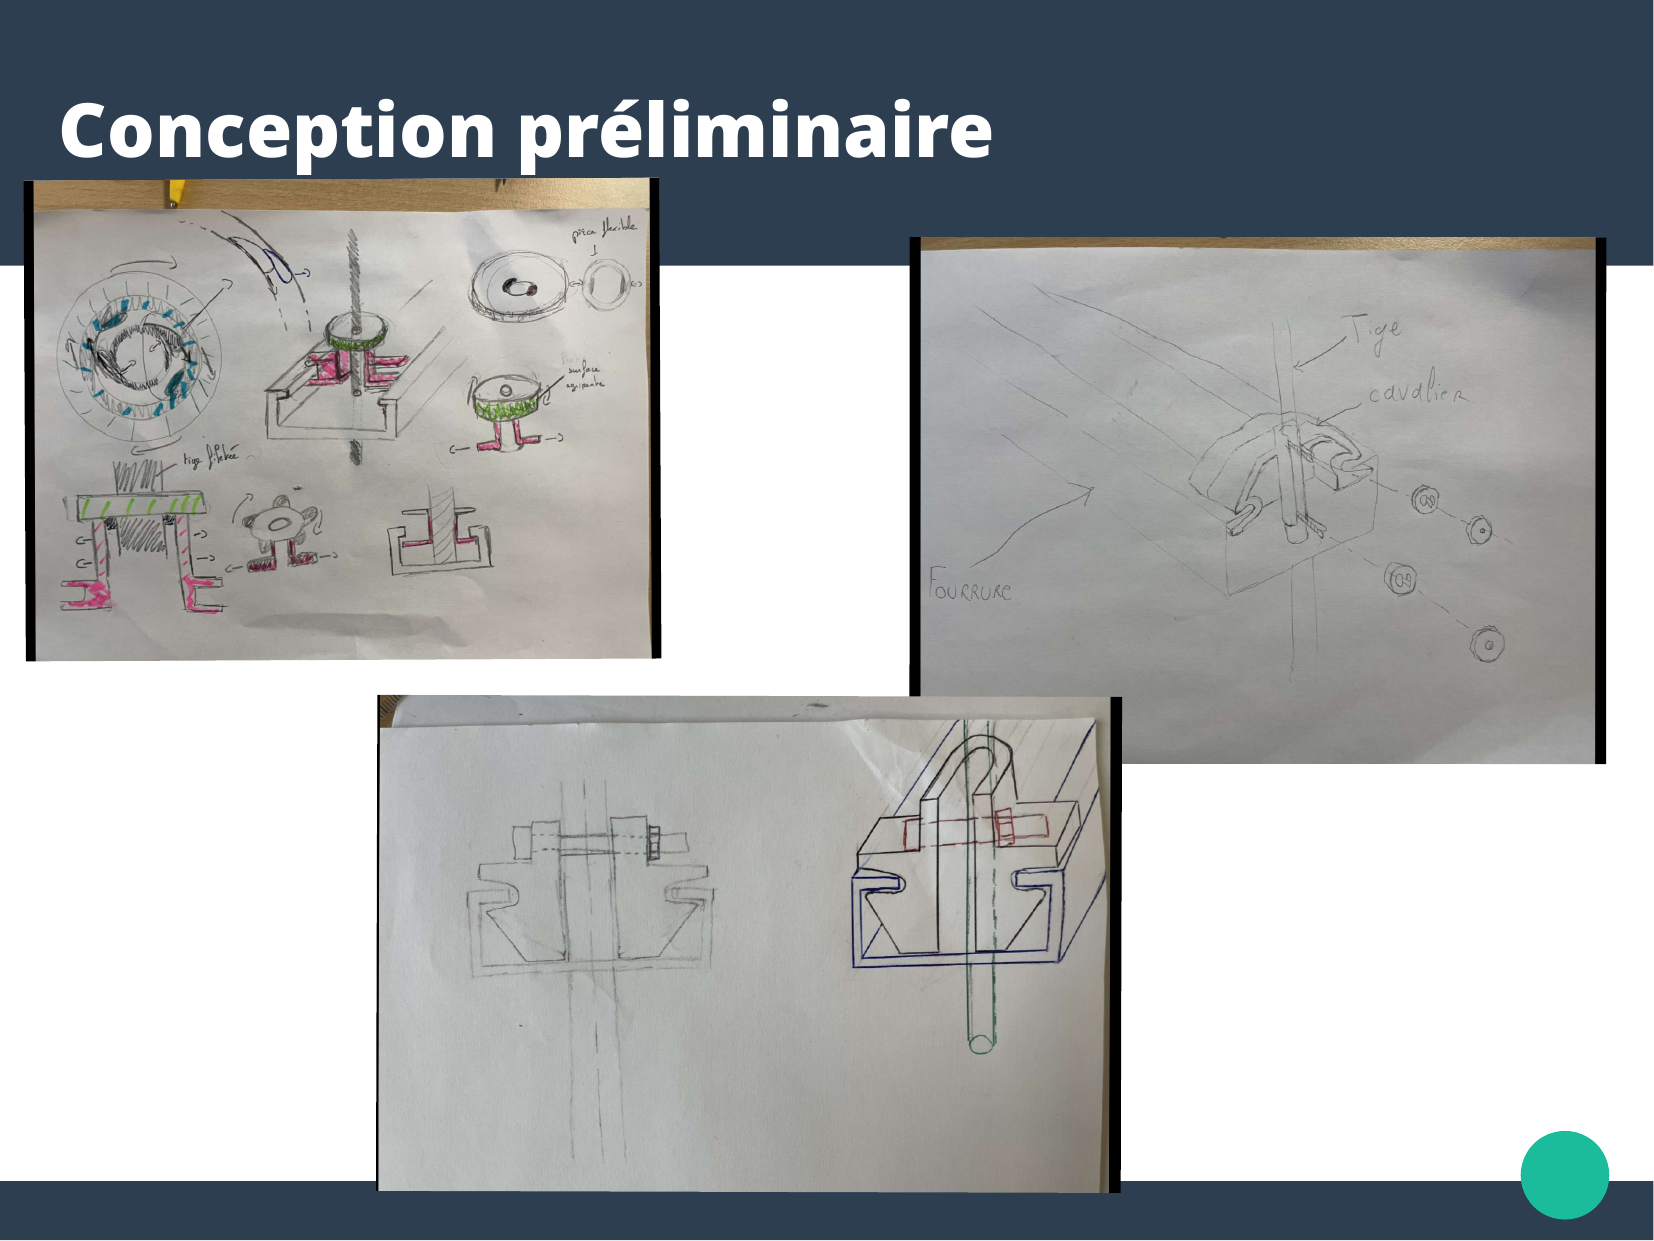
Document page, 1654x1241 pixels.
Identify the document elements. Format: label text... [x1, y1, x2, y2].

picture [23, 177, 662, 662]
title Conception préliminaire [59, 49, 1595, 207]
picture [376, 236, 1607, 1193]
